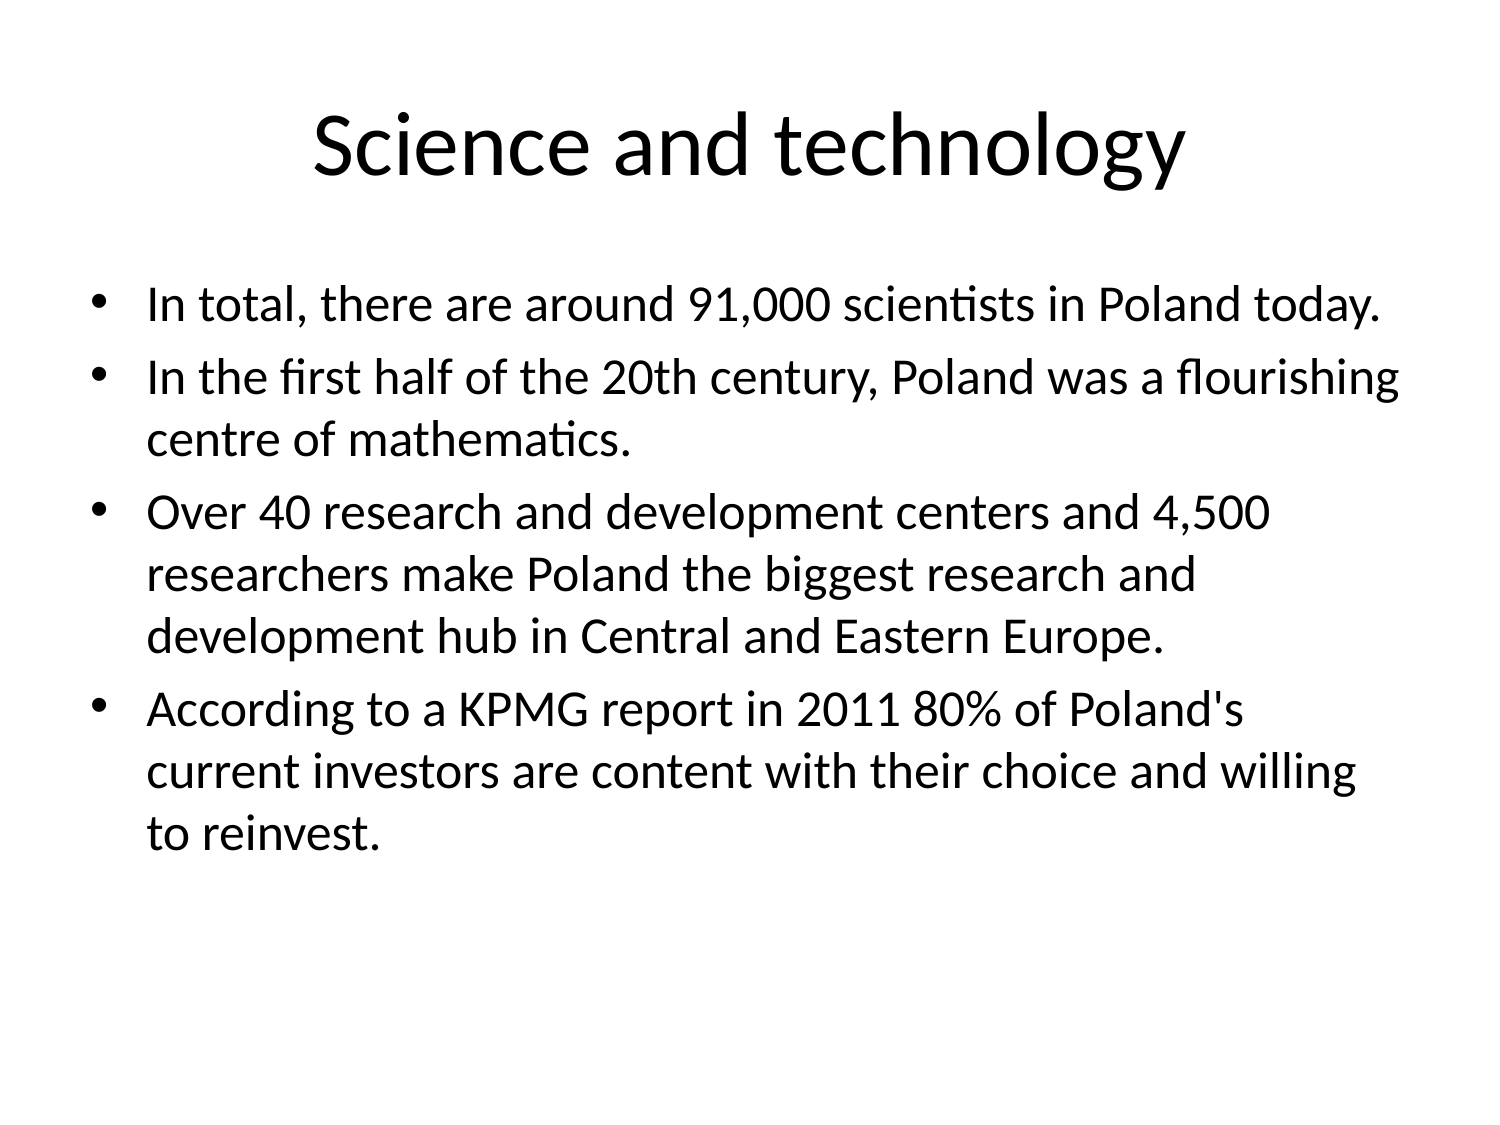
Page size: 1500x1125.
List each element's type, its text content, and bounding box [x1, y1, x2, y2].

list In total, there are around 91,000 scientists in Poland today. In the first half of the 20th century, Poland was a flourishing centre of mathematics. Over 40 research and development centers and 4,500 researchers make Poland the biggest research and development hub in Central and Eastern Europe. According to a KPMG report in 2011 80% of Poland's current investors are content with their choice and willing to reinvest. [75, 262, 1425, 1005]
title Science and technology [75, 45, 1425, 233]
